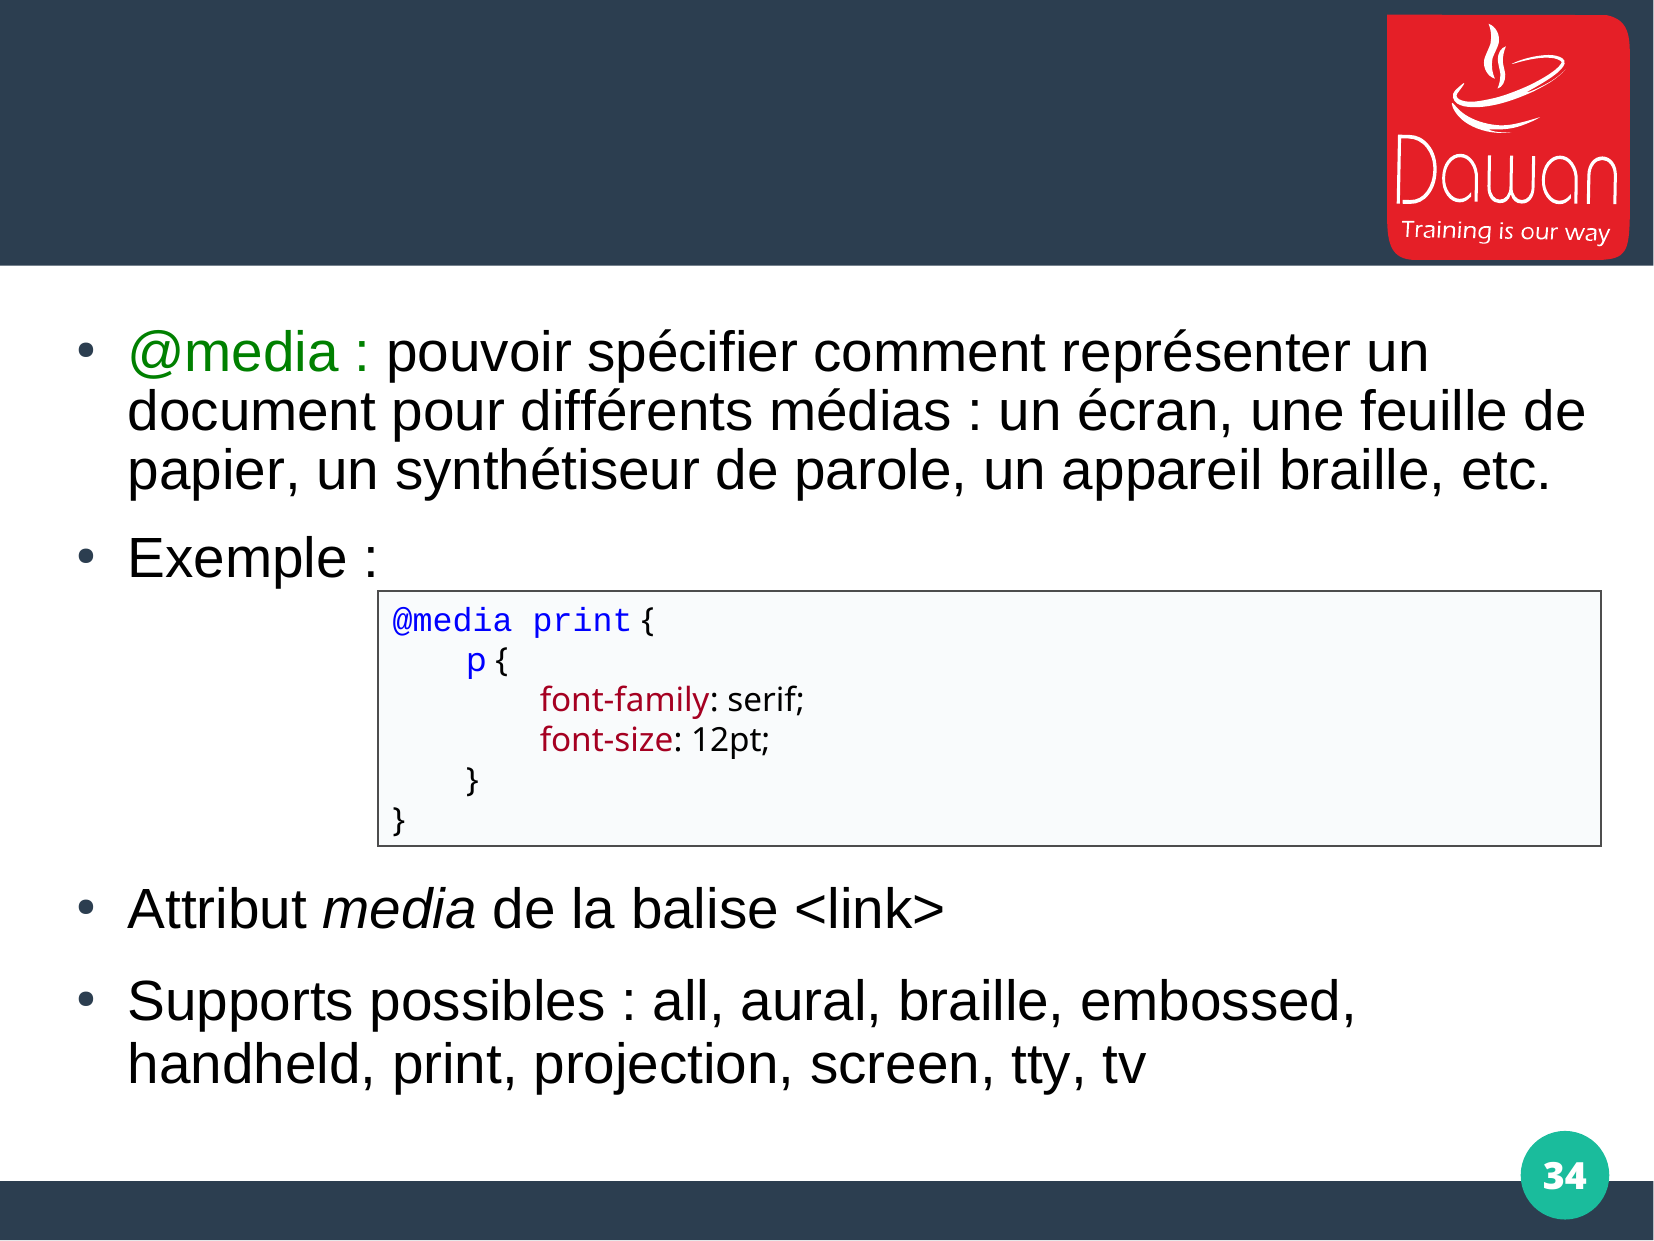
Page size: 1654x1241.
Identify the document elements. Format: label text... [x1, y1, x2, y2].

text_box @media print { p { font-family: serif; font-size: 12pt; } } [377, 590, 1601, 846]
picture [1387, 14, 1630, 260]
list @media : pouvoir spécifier comment représenter un document pour différents médias : un écran, une feuille de papier, un synthétiseur de parole, un appareil braille, etc. Exemple : Attribut media de la balise <link> Supports possibles : all, aural, braille, embossed, handheld, print, projection, screen, tty, tv [59, 324, 1595, 1152]
